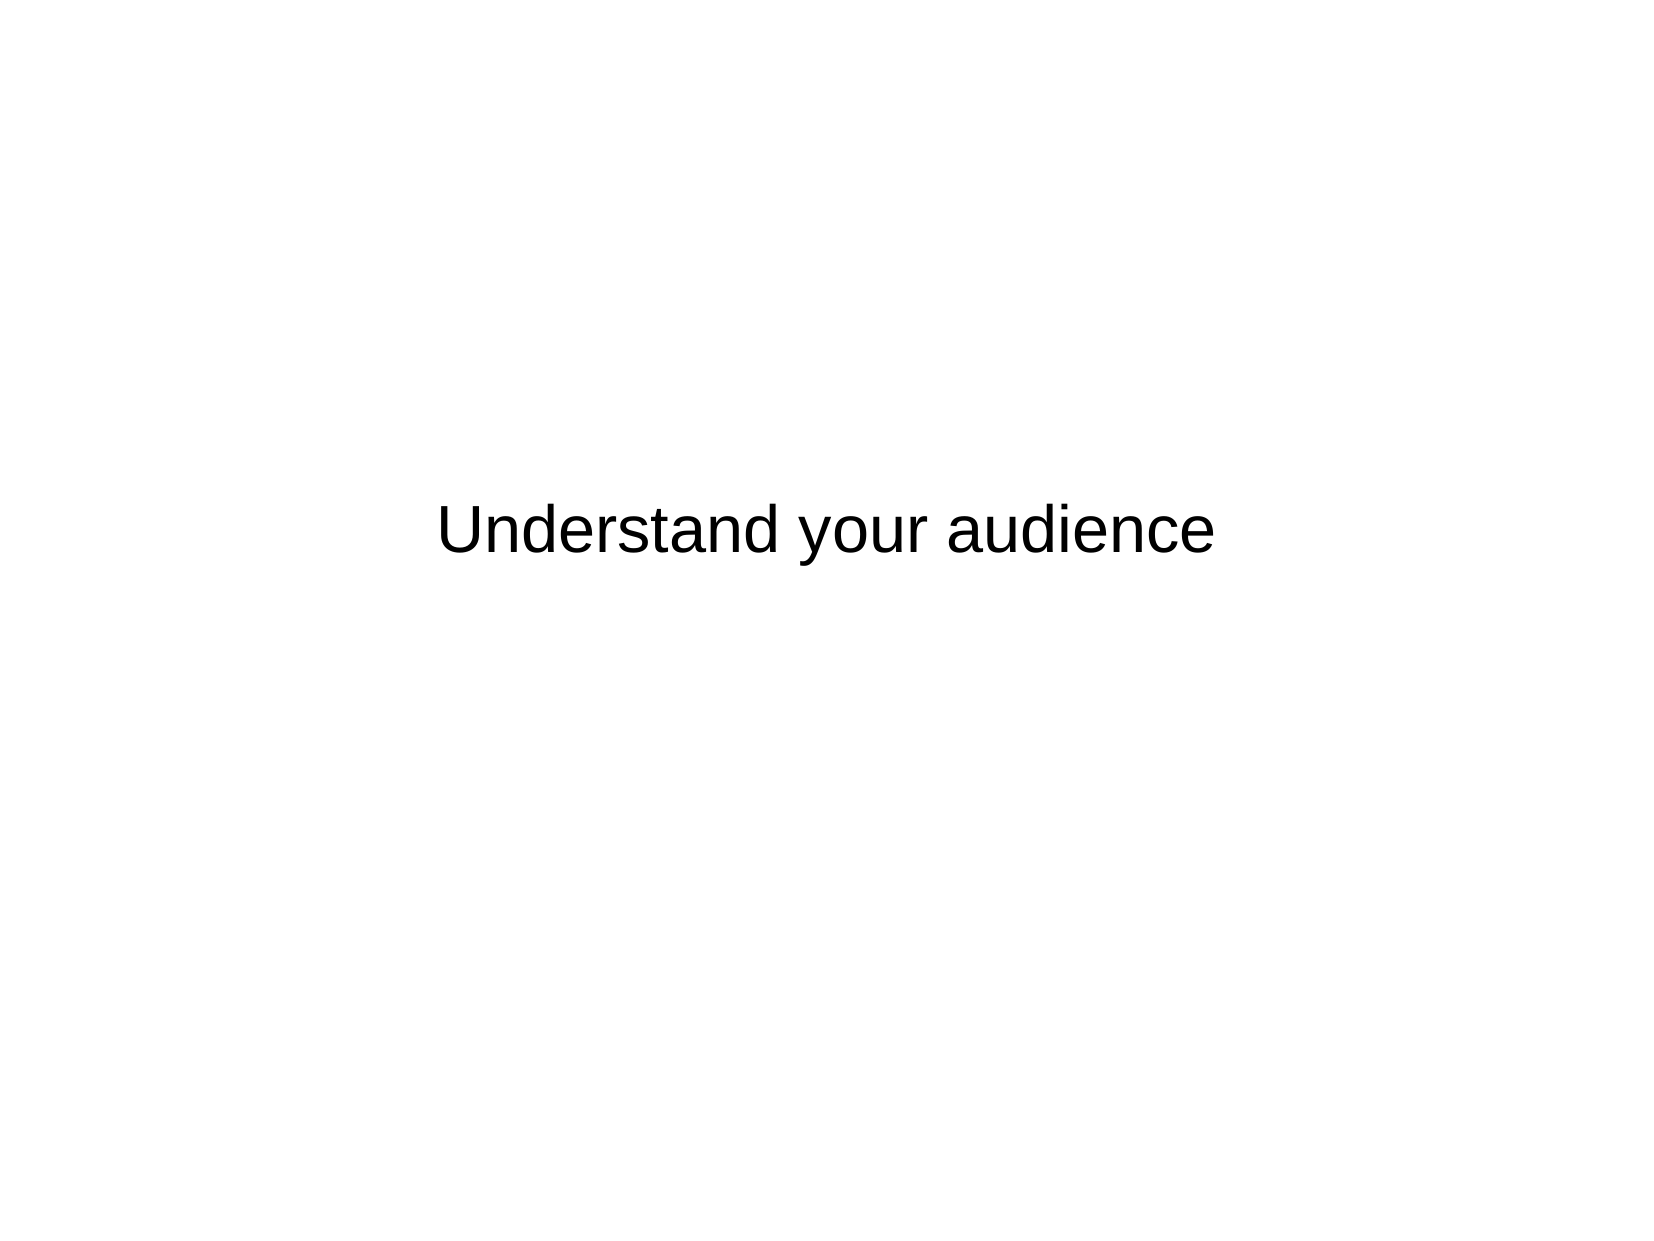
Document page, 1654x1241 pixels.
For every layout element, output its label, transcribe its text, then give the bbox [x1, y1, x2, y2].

subtitle Understand your audience [82, 49, 1571, 1010]
